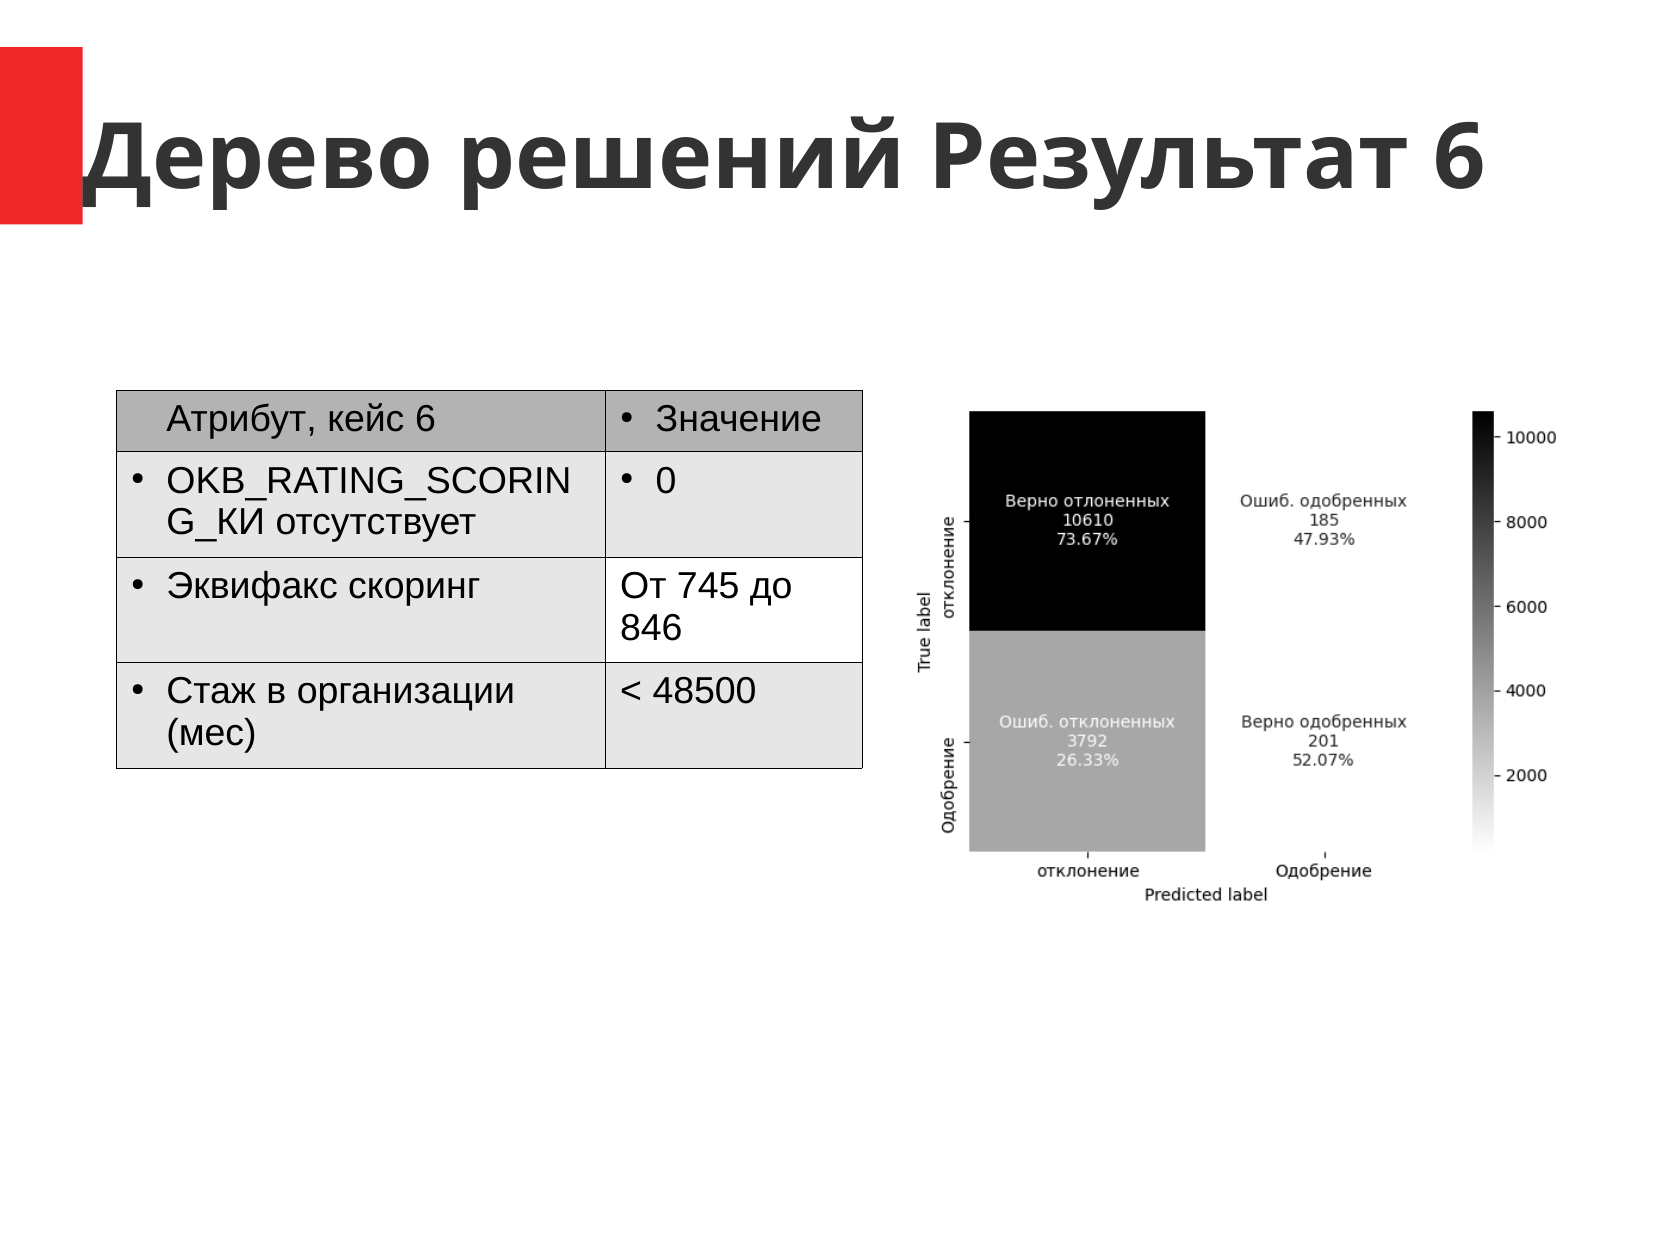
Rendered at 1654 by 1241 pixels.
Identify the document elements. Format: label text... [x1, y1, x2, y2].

table_cell < 48500 [606, 663, 862, 768]
table_cell От 745 до 846 [606, 558, 862, 662]
table_header Значение [606, 391, 862, 451]
picture [874, 342, 1637, 915]
title Дерево решений Результат 6 [82, 49, 1571, 257]
table_cell OKB_RATING_SCORING_КИ отсутствует [117, 452, 605, 557]
table_cell Стаж в организации (мес) [117, 663, 605, 768]
table_cell 0 [606, 452, 862, 557]
table_cell Эквифакс скоринг [117, 558, 605, 662]
table_header Атрибут, кейс 6 [117, 391, 605, 451]
